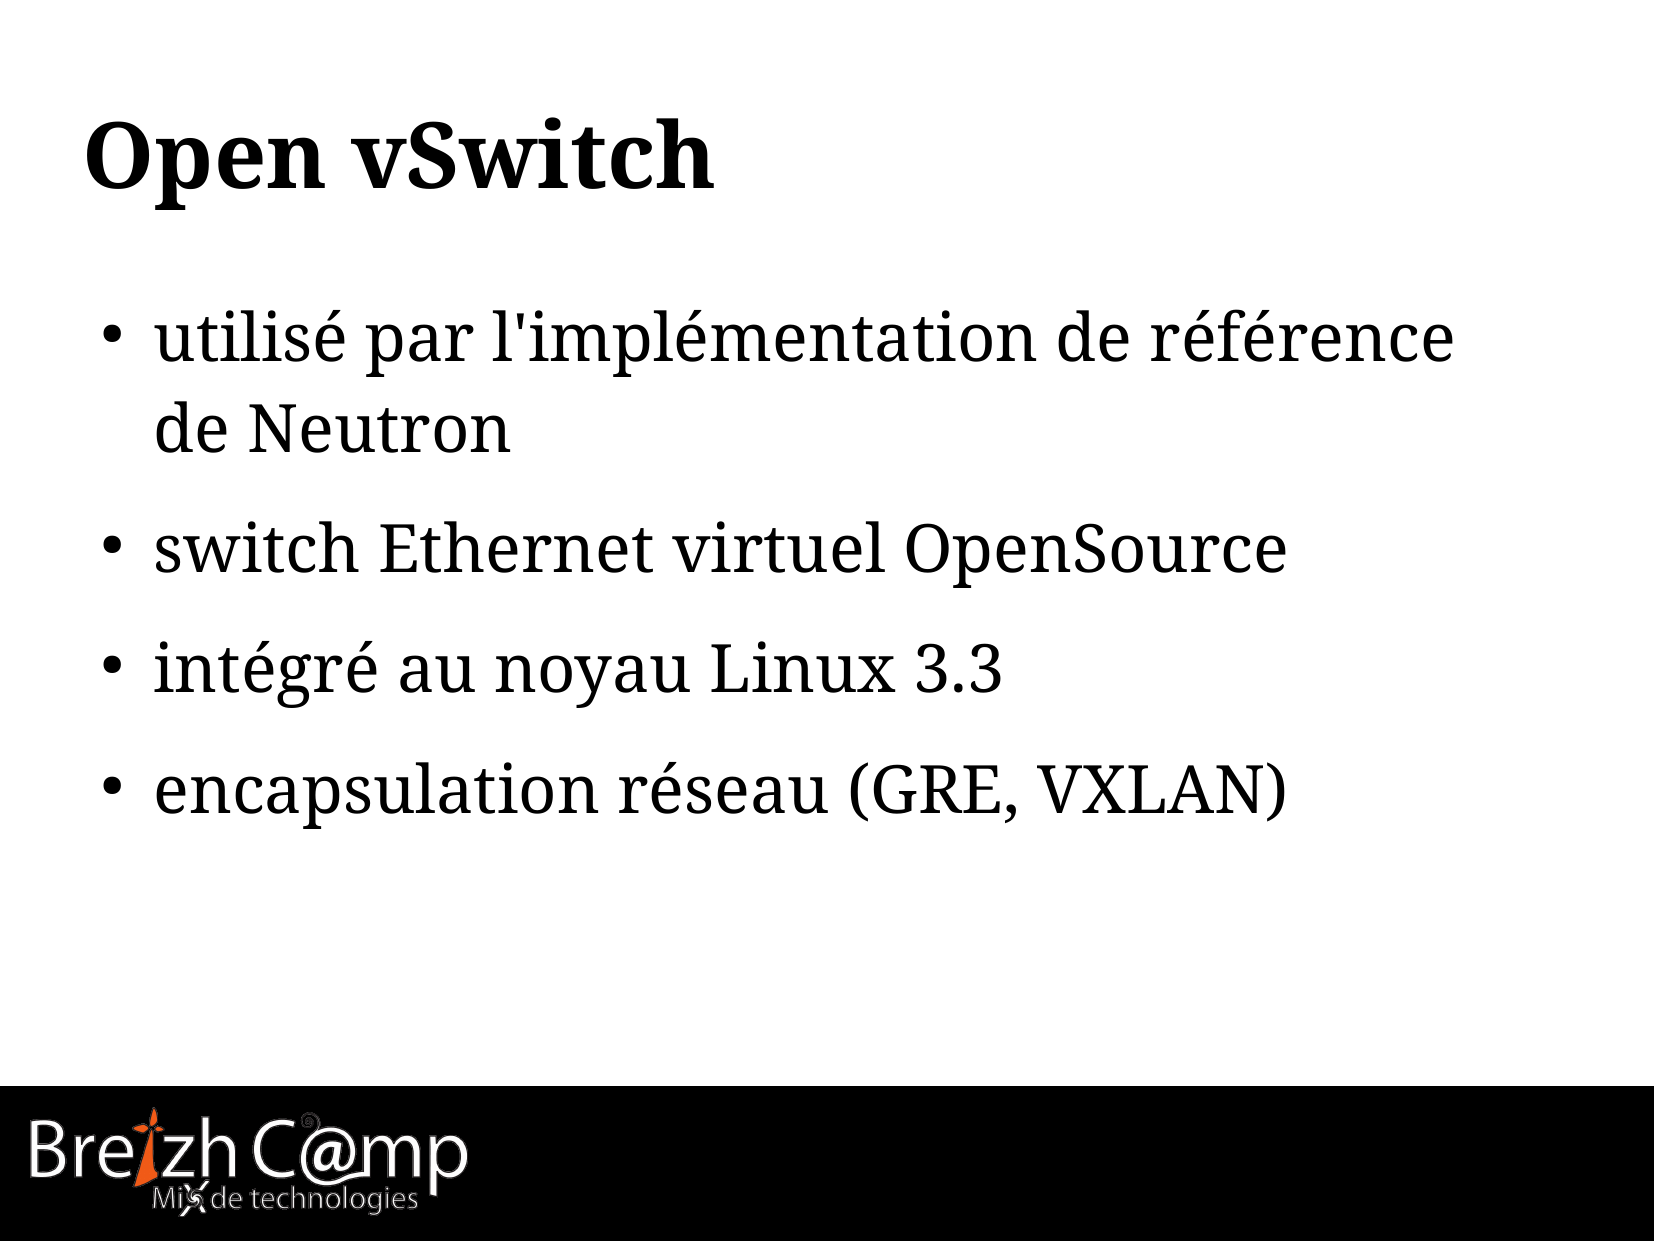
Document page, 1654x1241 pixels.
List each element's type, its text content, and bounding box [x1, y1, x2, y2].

list utilisé par l'implémentation de référence de Neutron switch Ethernet virtuel OpenSource intégré au noyau Linux 3.3 encapsulation réseau (GRE, VXLAN) [82, 290, 1538, 1010]
picture [30, 1107, 468, 1217]
title Open vSwitch [82, 49, 1571, 257]
